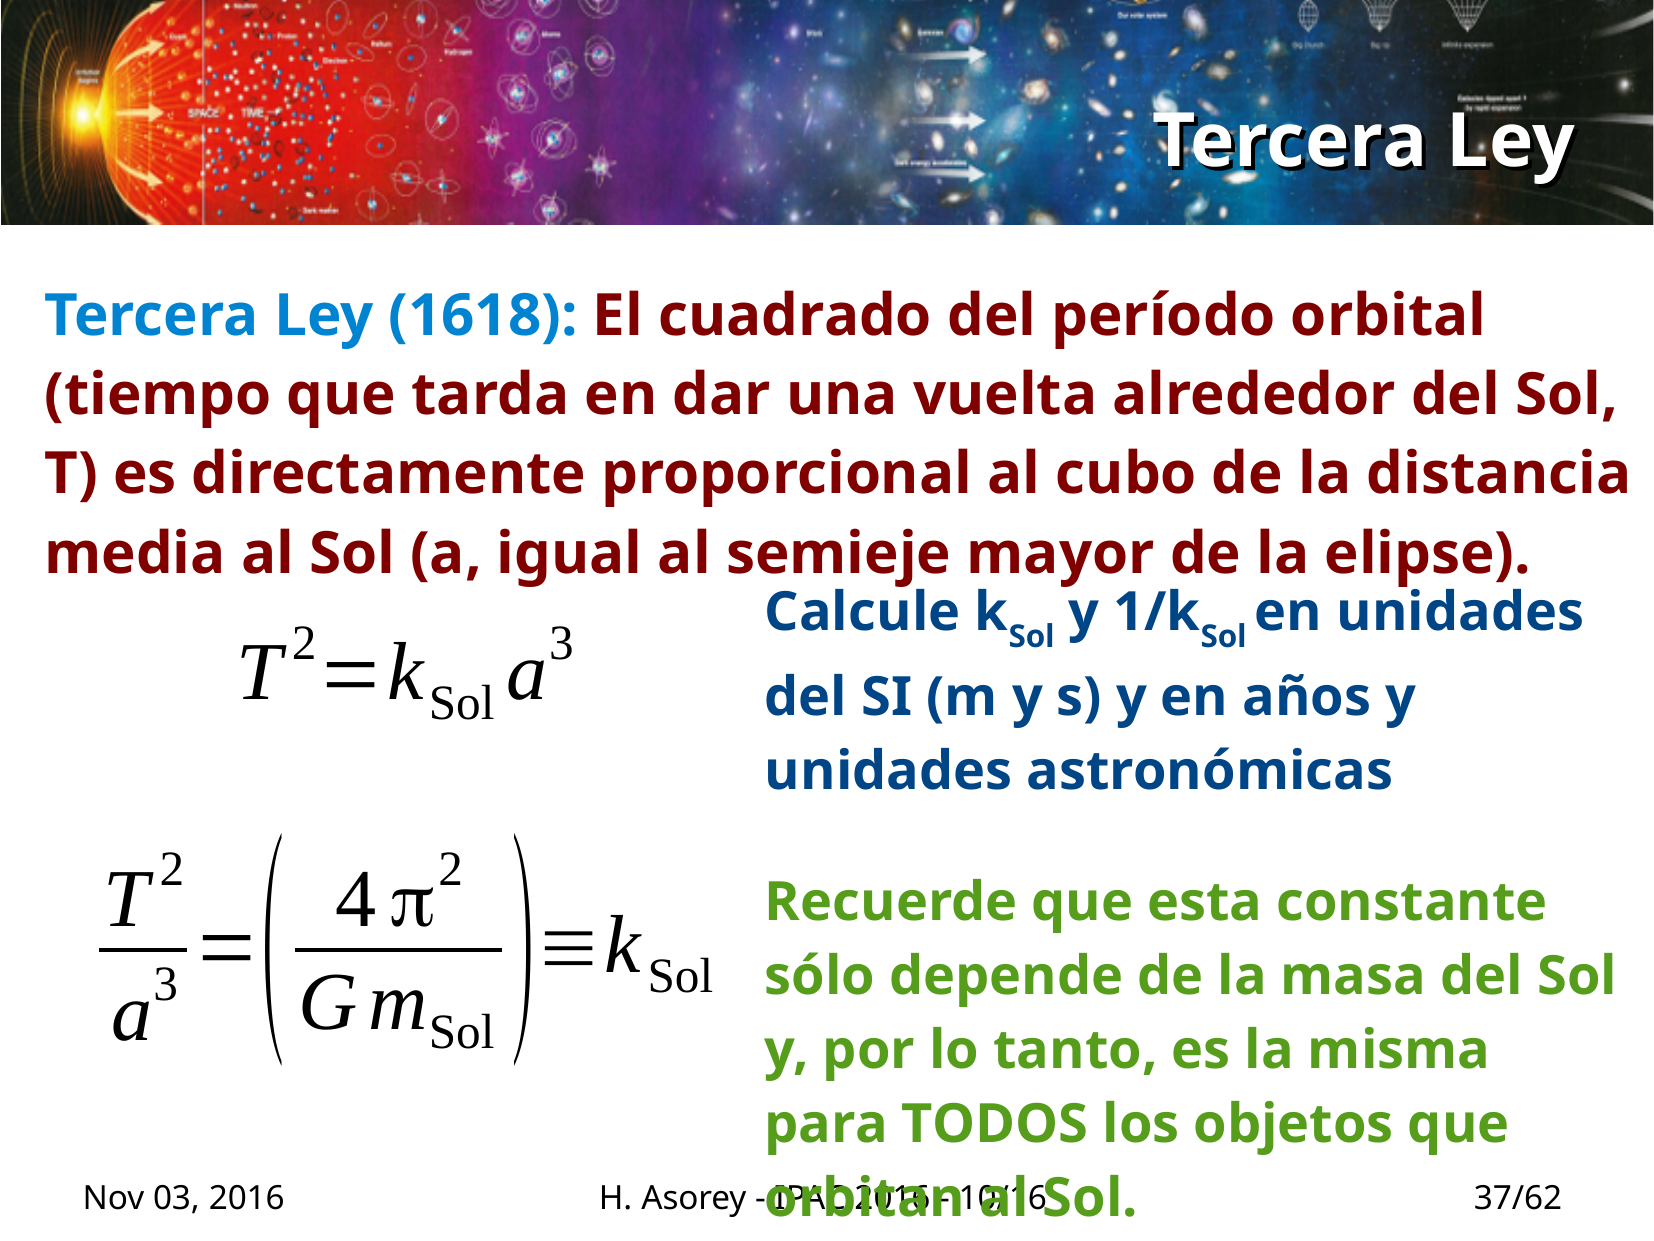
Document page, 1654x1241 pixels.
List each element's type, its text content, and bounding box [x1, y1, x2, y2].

text_box Recuerde que esta constante sólo depende de la masa del Sol y, por lo tanto, es la misma para TODOS los objetos que orbitan al Sol. [750, 855, 1636, 1135]
picture [1, 0, 1654, 225]
chart [90, 615, 721, 1071]
text_box Calcule kSol y 1/kSol en unidades del SI (m y s) y en años y unidades astronómicas [750, 564, 1636, 791]
title Tercera Ley [86, 49, 1576, 226]
text_box Tercera Ley (1618): El cuadrado del período orbital (tiempo que tarda en dar una vuelta alrededor del Sol, T) es directamente proporcional al cubo de la distancia media al Sol (a, igual al semieje mayor de la elipse). [29, 265, 1654, 565]
